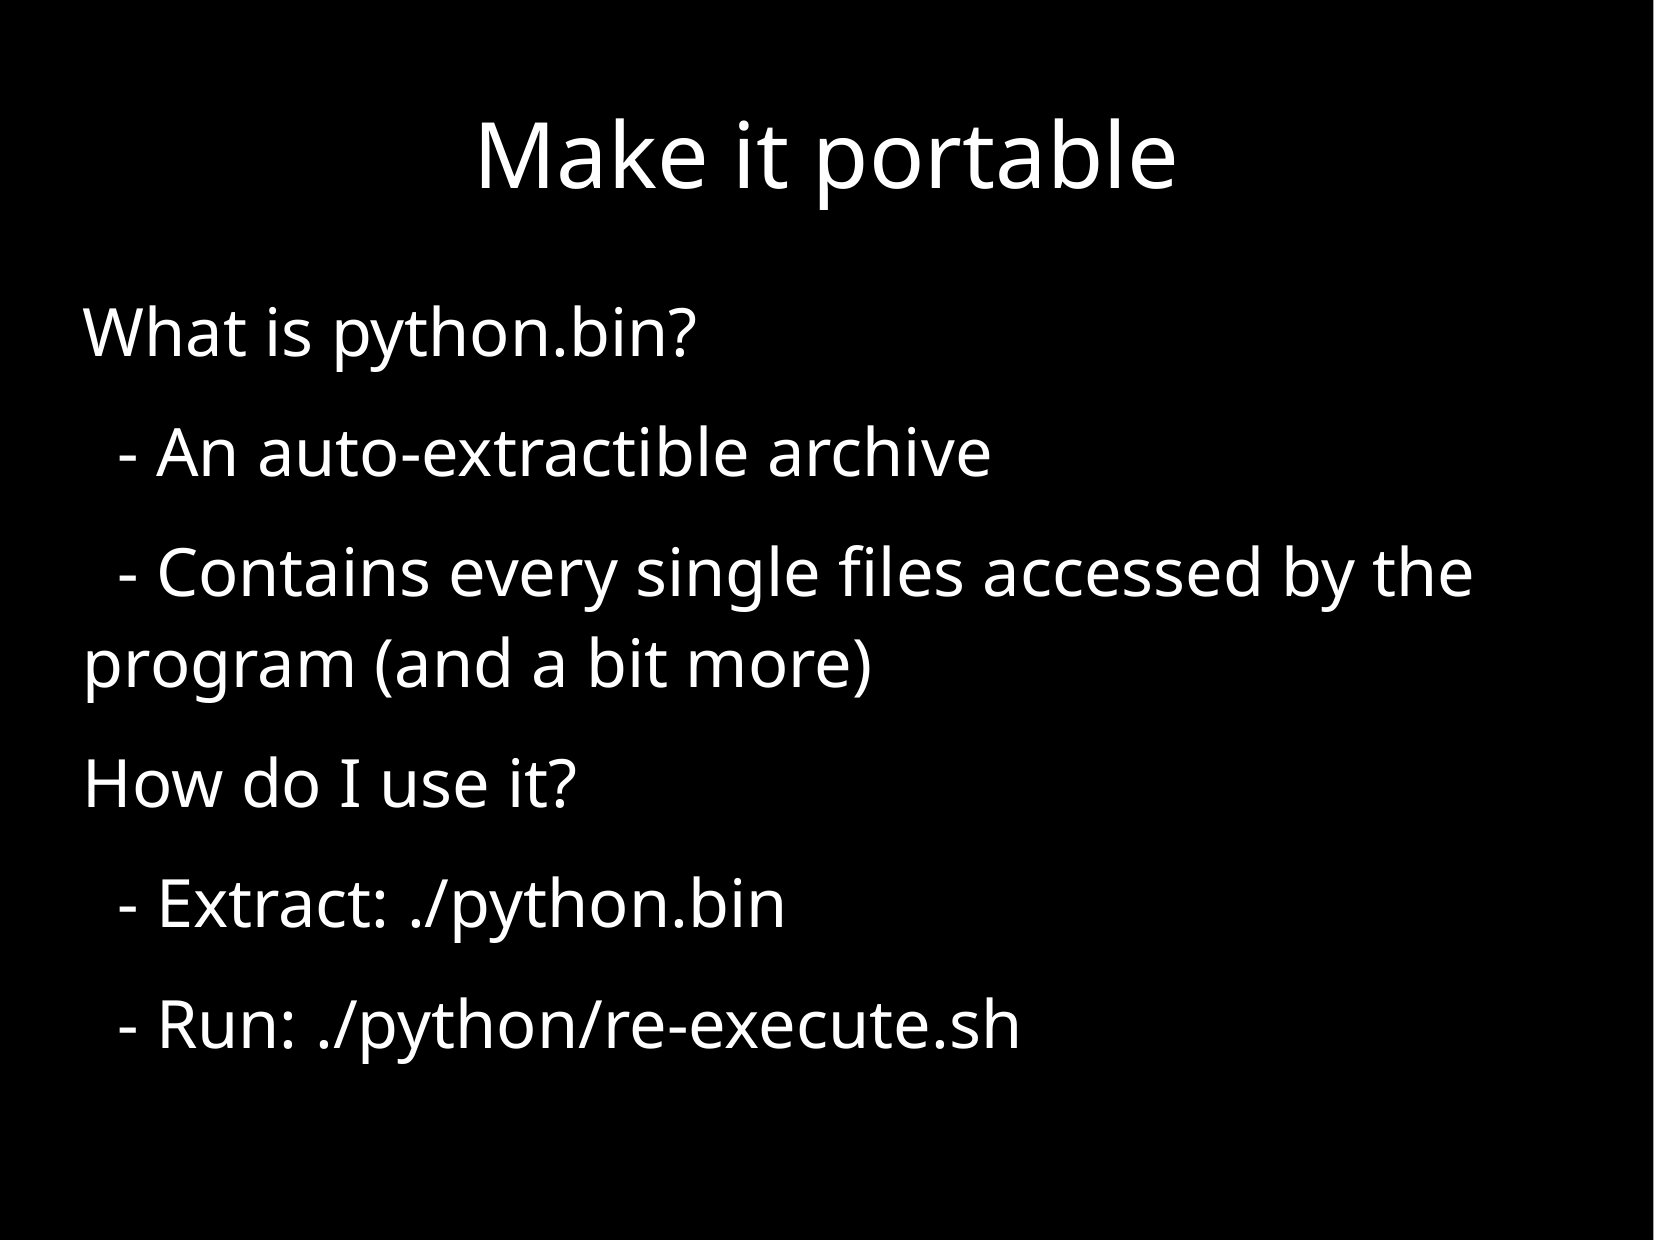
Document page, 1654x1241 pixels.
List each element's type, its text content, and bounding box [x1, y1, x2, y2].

title Make it portable [82, 49, 1571, 257]
list What is python.bin? - An auto-extractible archive - Contains every single files accessed by the program (and a bit more) How do I use it? - Extract: ./python.bin - Run: ./python/re-execute.sh [82, 284, 1571, 1158]
